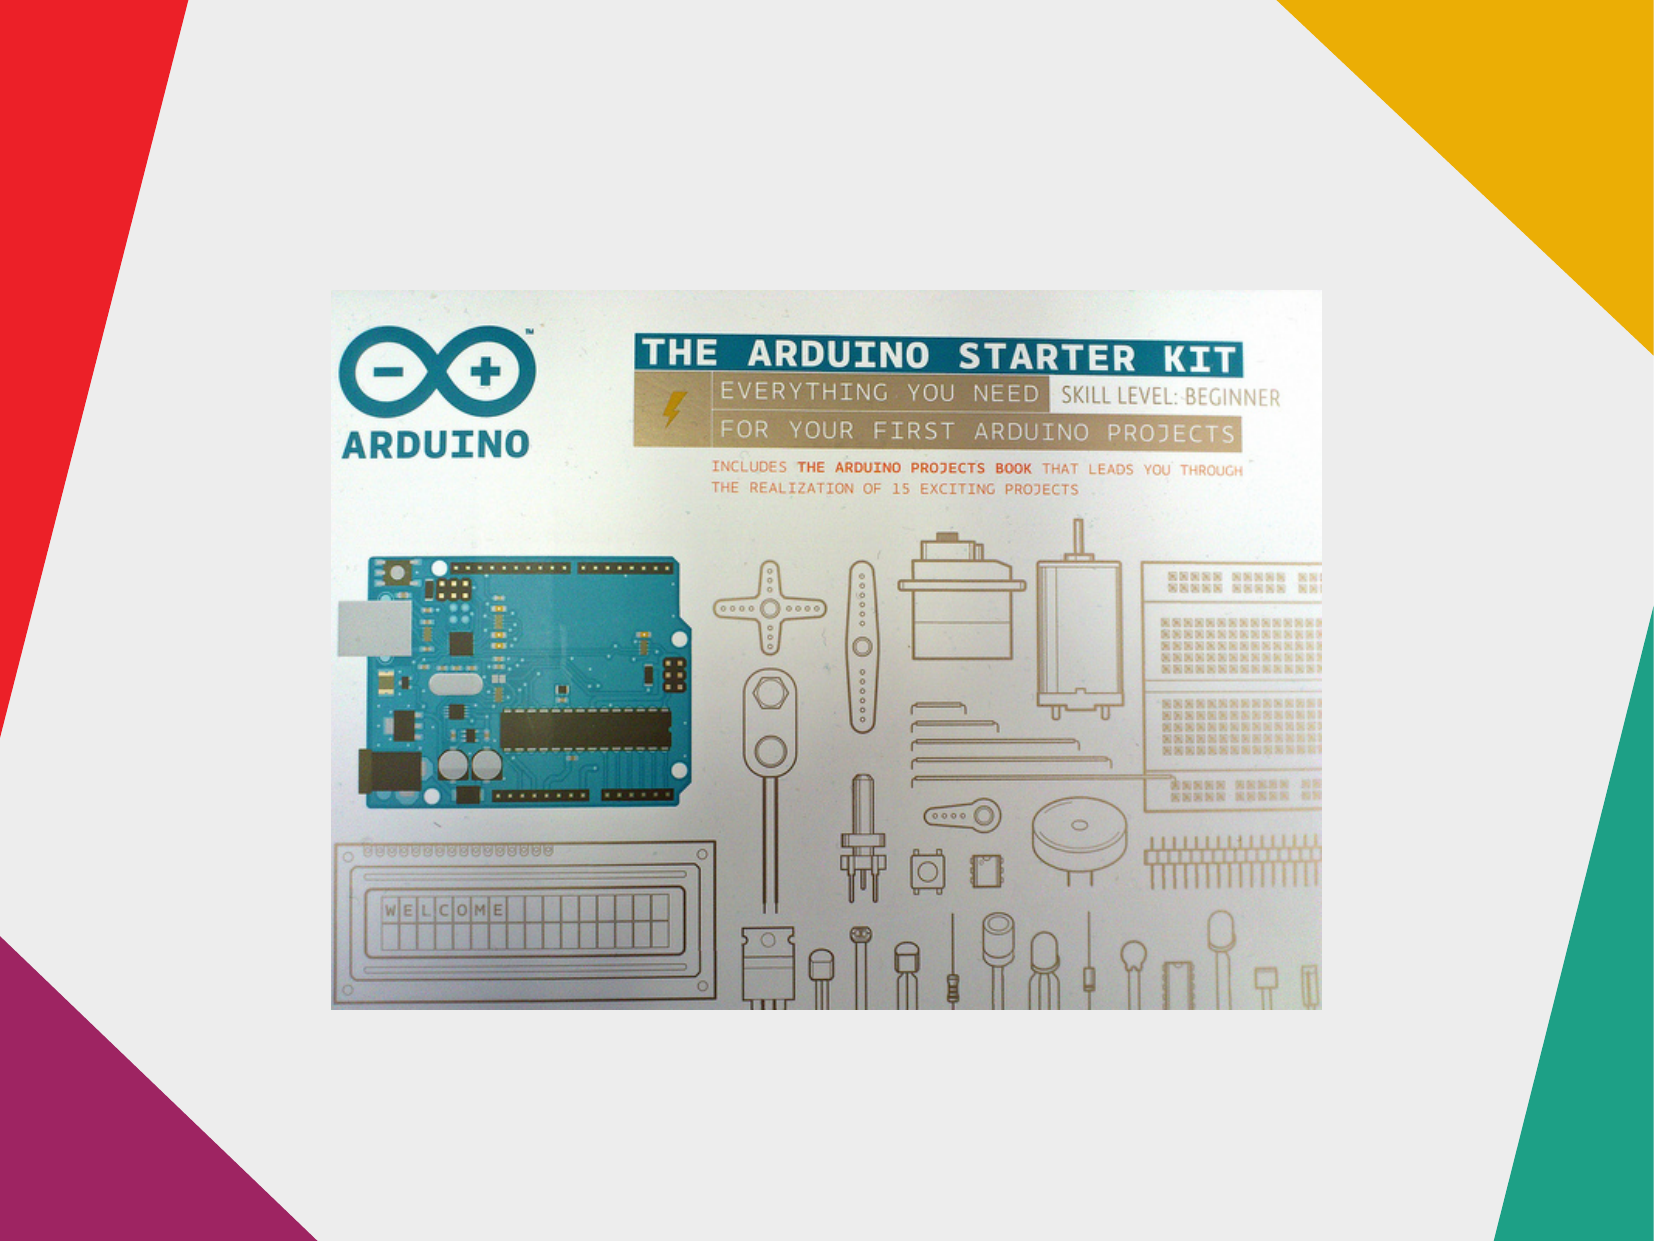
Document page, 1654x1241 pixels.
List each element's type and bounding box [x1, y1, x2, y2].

picture [331, 290, 1322, 1010]
